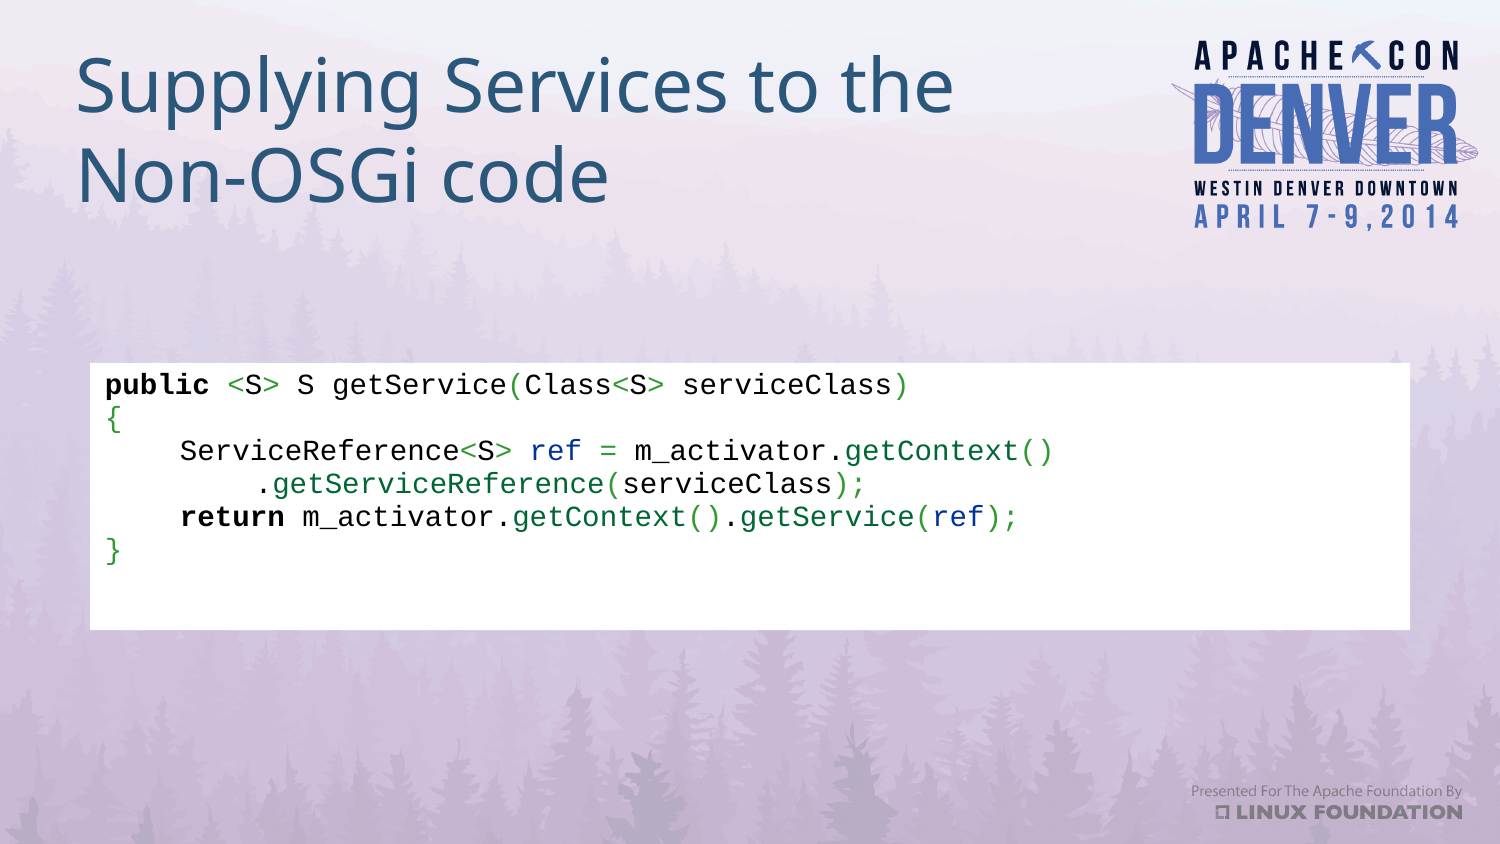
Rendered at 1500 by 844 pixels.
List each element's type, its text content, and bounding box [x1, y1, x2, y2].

text_box Supplying Services to the Non-OSGi code [60, 30, 1111, 130]
list [75, 197, 1425, 755]
text_box public <S> S getService(Class<S> serviceClass) { ServiceReference<S> ref = m_activator.getContext() .getServiceReference(serviceClass); return m_activator.getContext().getService(ref); } [90, 362, 1411, 631]
picture [0, 0, 1500, 844]
